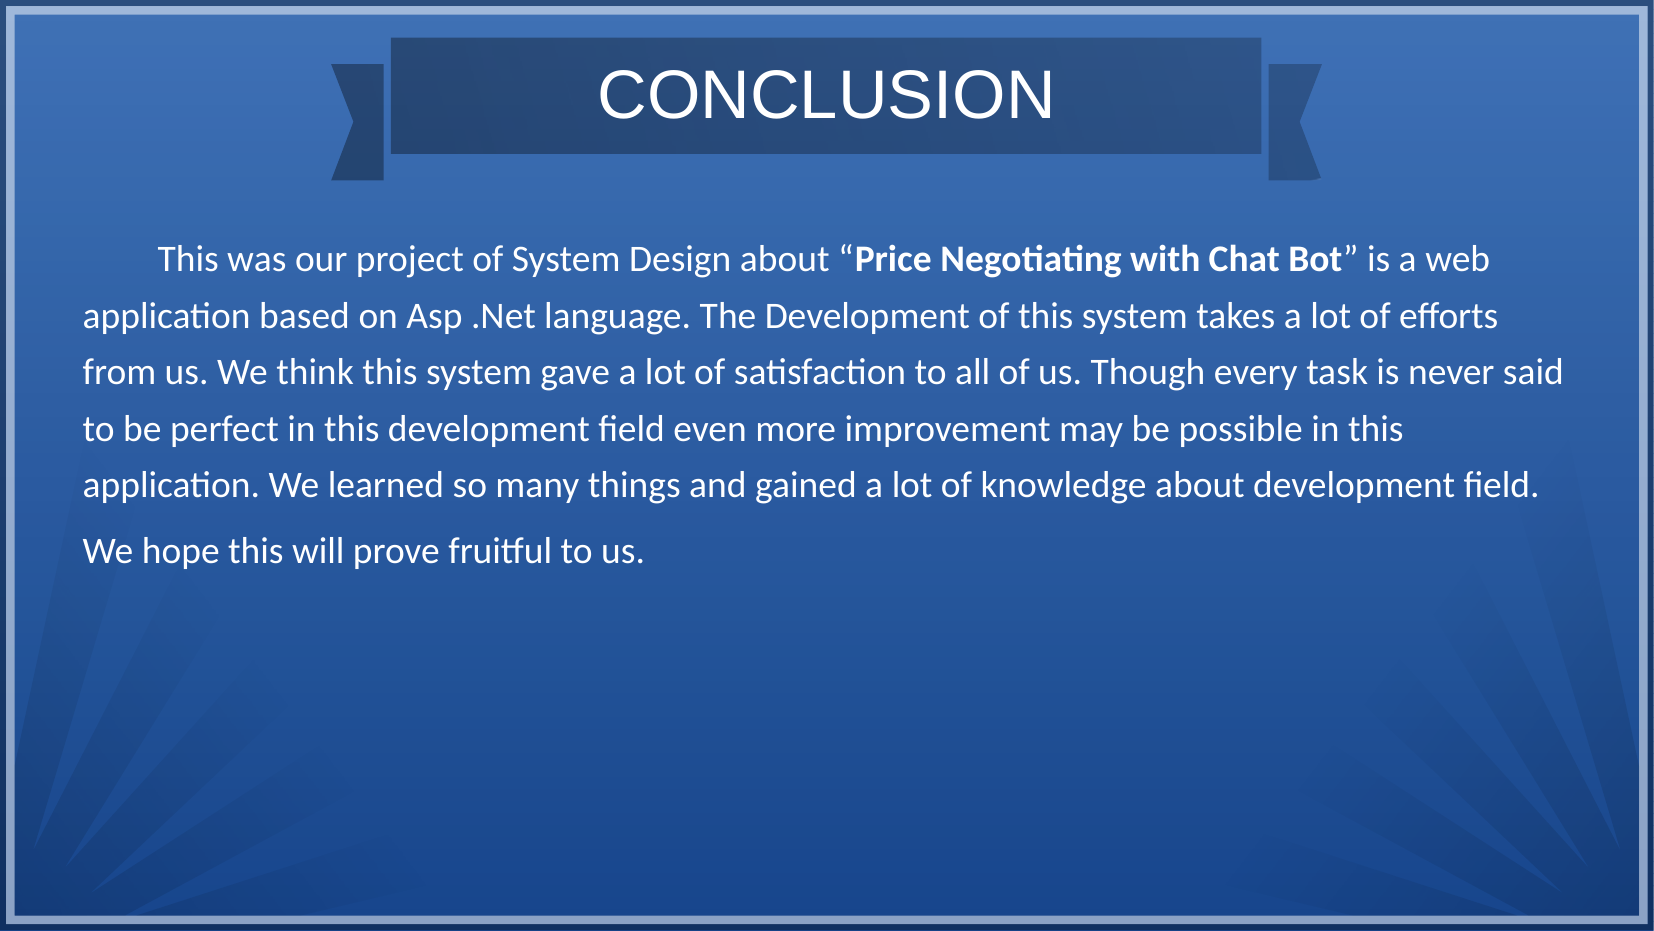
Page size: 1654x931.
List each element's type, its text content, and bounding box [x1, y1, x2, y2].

list This was our project of System Design about “Price Negotiating with Chat Bot” is a web application based on Asp .Net language. The Development of this system takes a lot of efforts from us. We think this system gave a lot of satisfaction to all of us. Though every task is never said to be perfect in this development field even more improvement may be possible in this application. We learned so many things and gained a lot of knowledge about development field. We hope this will prove fruitful to us. [82, 224, 1571, 848]
title CONCLUSION [389, 35, 1264, 154]
